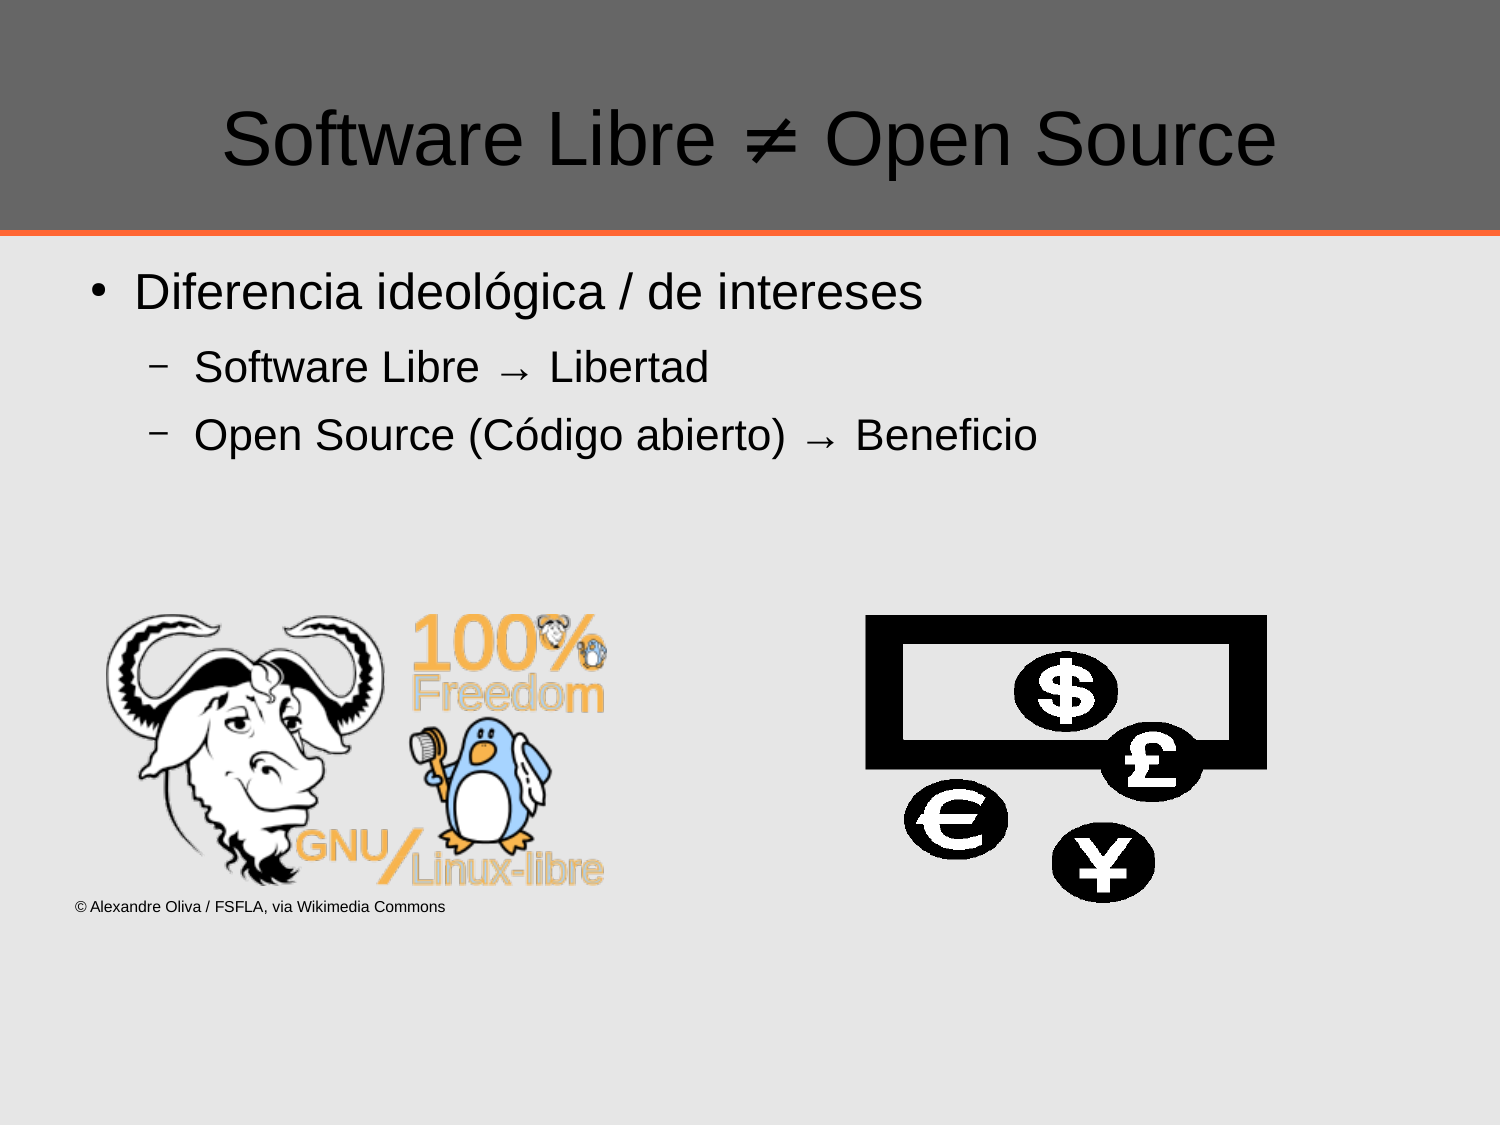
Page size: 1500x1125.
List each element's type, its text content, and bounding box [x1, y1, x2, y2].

title Software Libre ≠ Open Source [75, 44, 1425, 233]
picture [106, 614, 607, 887]
list Diferencia ideológica / de intereses Software Libre → Libertad Open Source (Código abierto) → Beneficio © Alexandre Oliva / FSFLA, via Wikimedia Commons [75, 263, 1425, 916]
picture [838, 595, 1294, 934]
